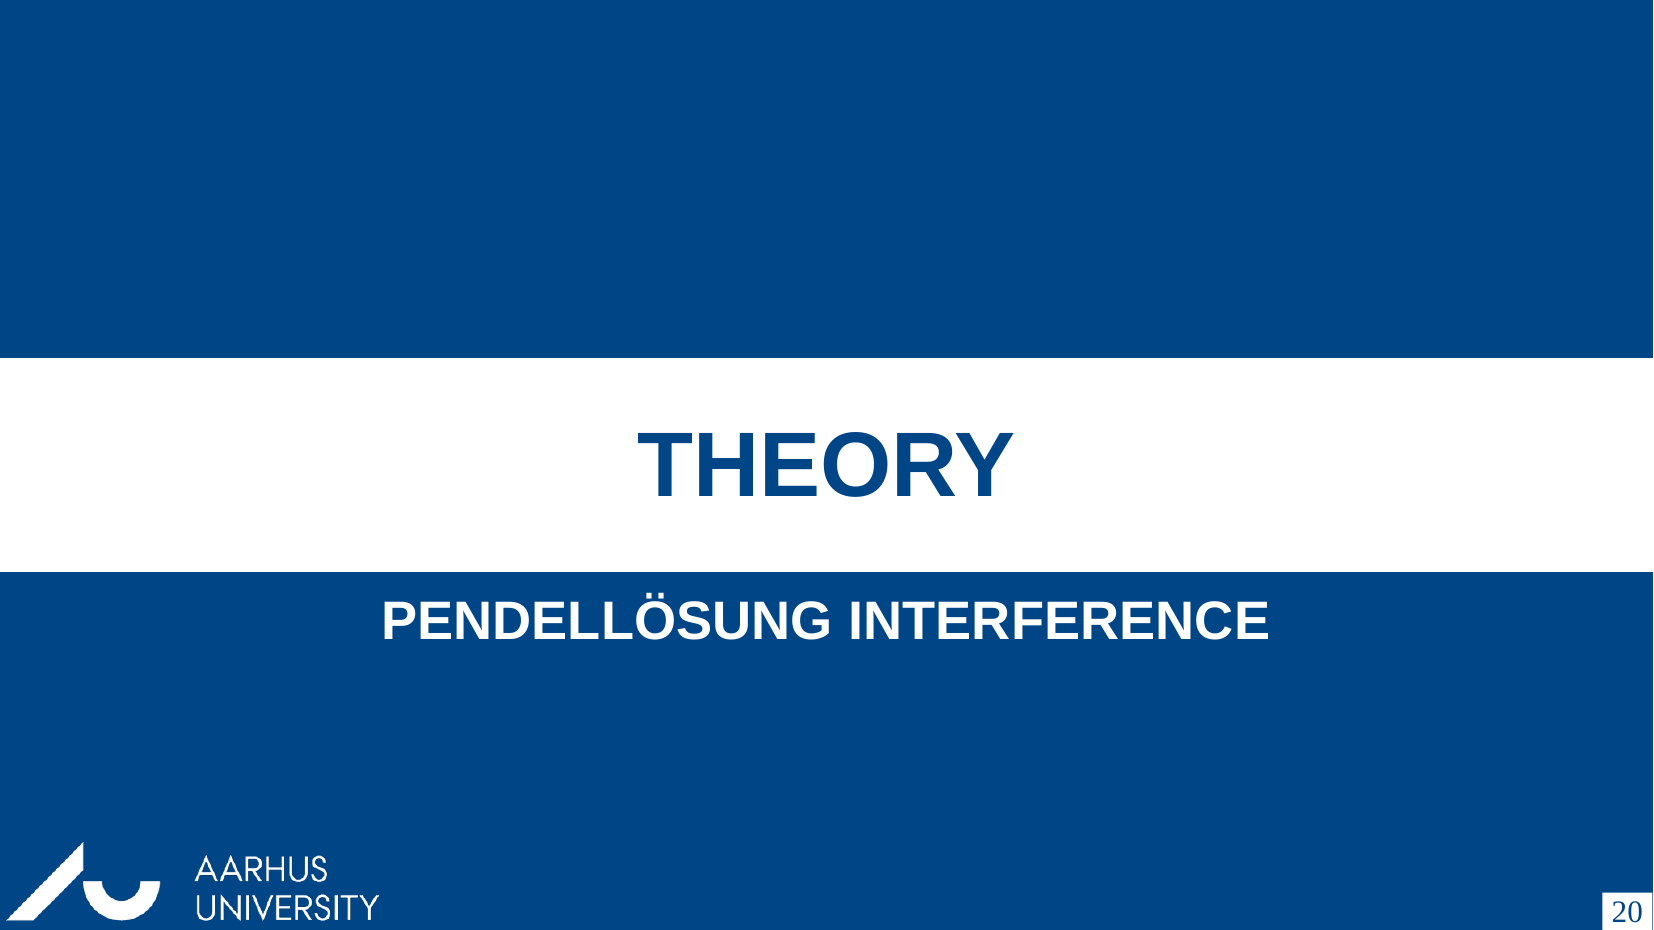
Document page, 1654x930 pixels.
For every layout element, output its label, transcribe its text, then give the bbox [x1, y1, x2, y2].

text_box PENDELLÖSUNG INTERFERENCE [366, 583, 1287, 660]
title THEORY [0, 358, 1653, 572]
picture [5, 841, 414, 928]
